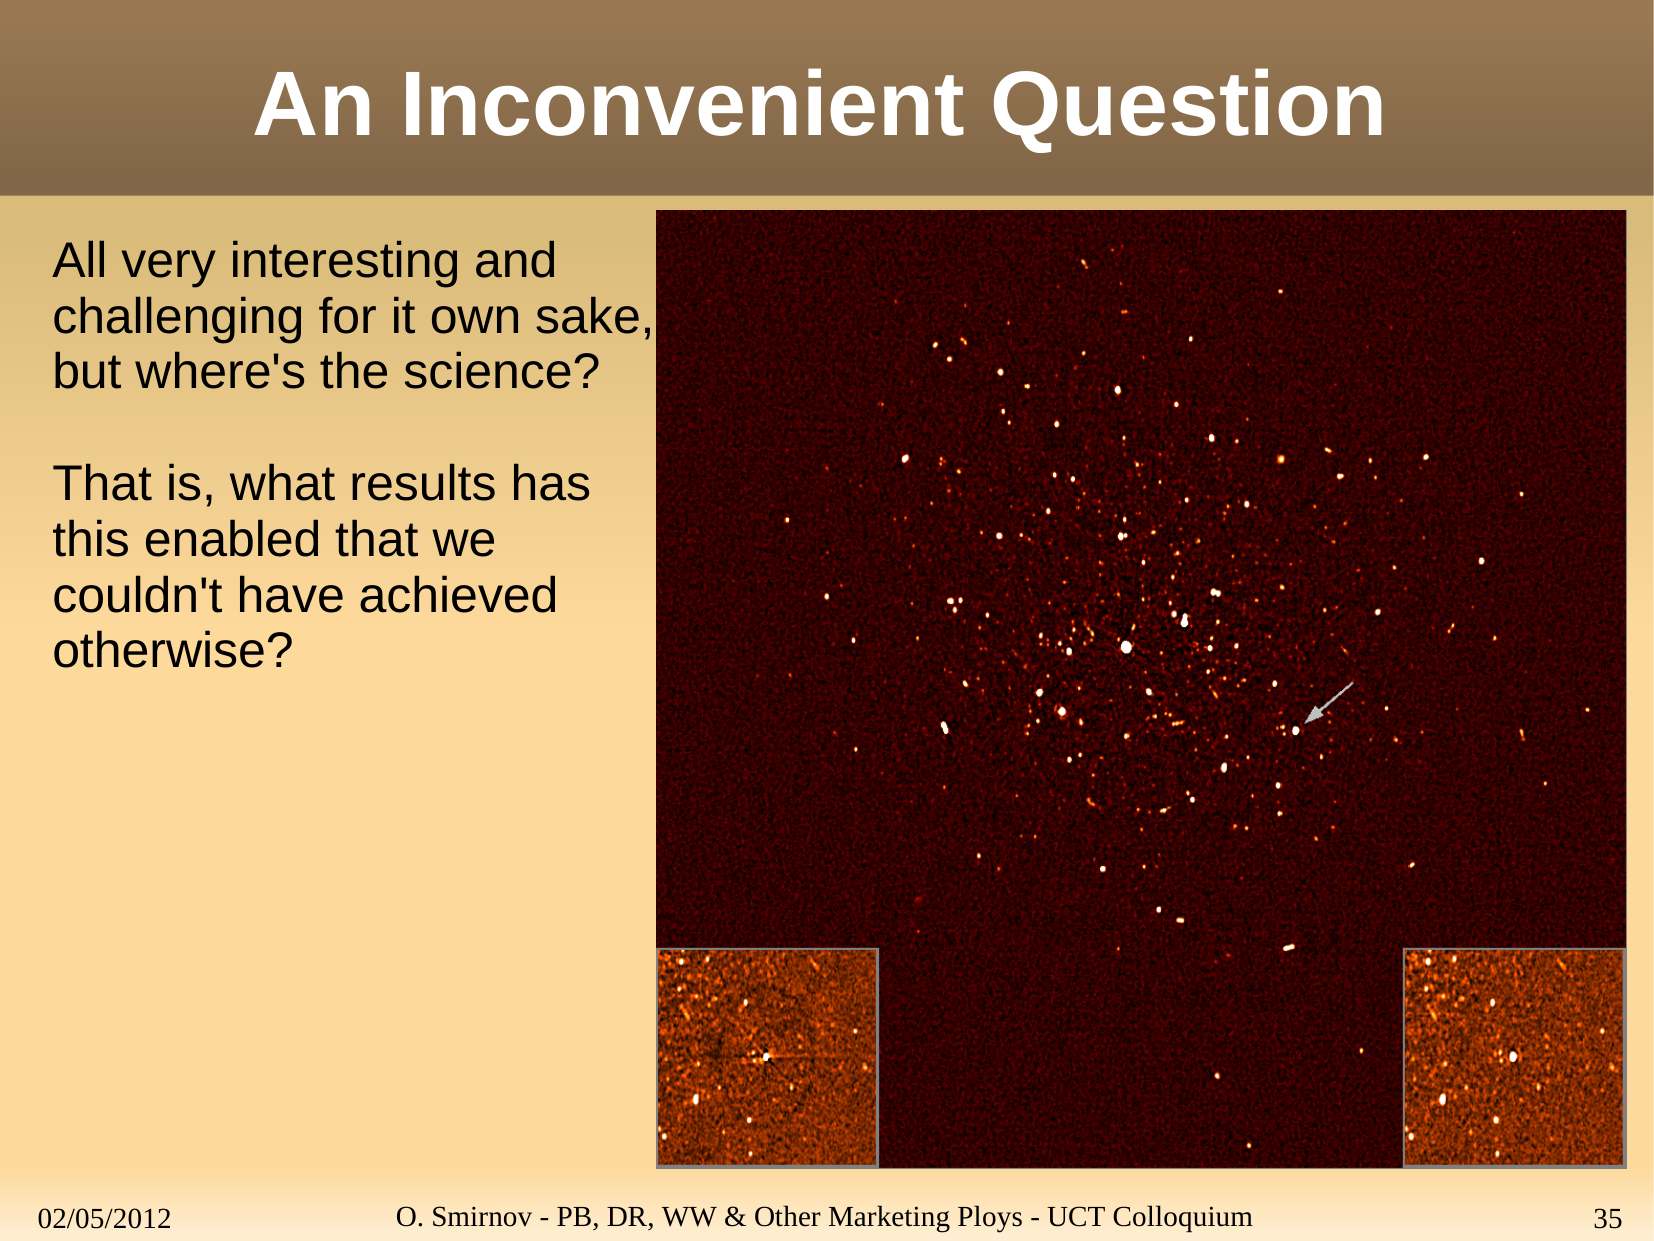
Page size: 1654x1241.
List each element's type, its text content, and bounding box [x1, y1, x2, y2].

picture [0, 0, 1654, 1241]
title An Inconvenient Question [76, 7, 1565, 200]
text_box All very interesting and challenging for it own sake, but where's the science? That is, what results has this enabled that we couldn't have achieved otherwise? [37, 224, 638, 1163]
